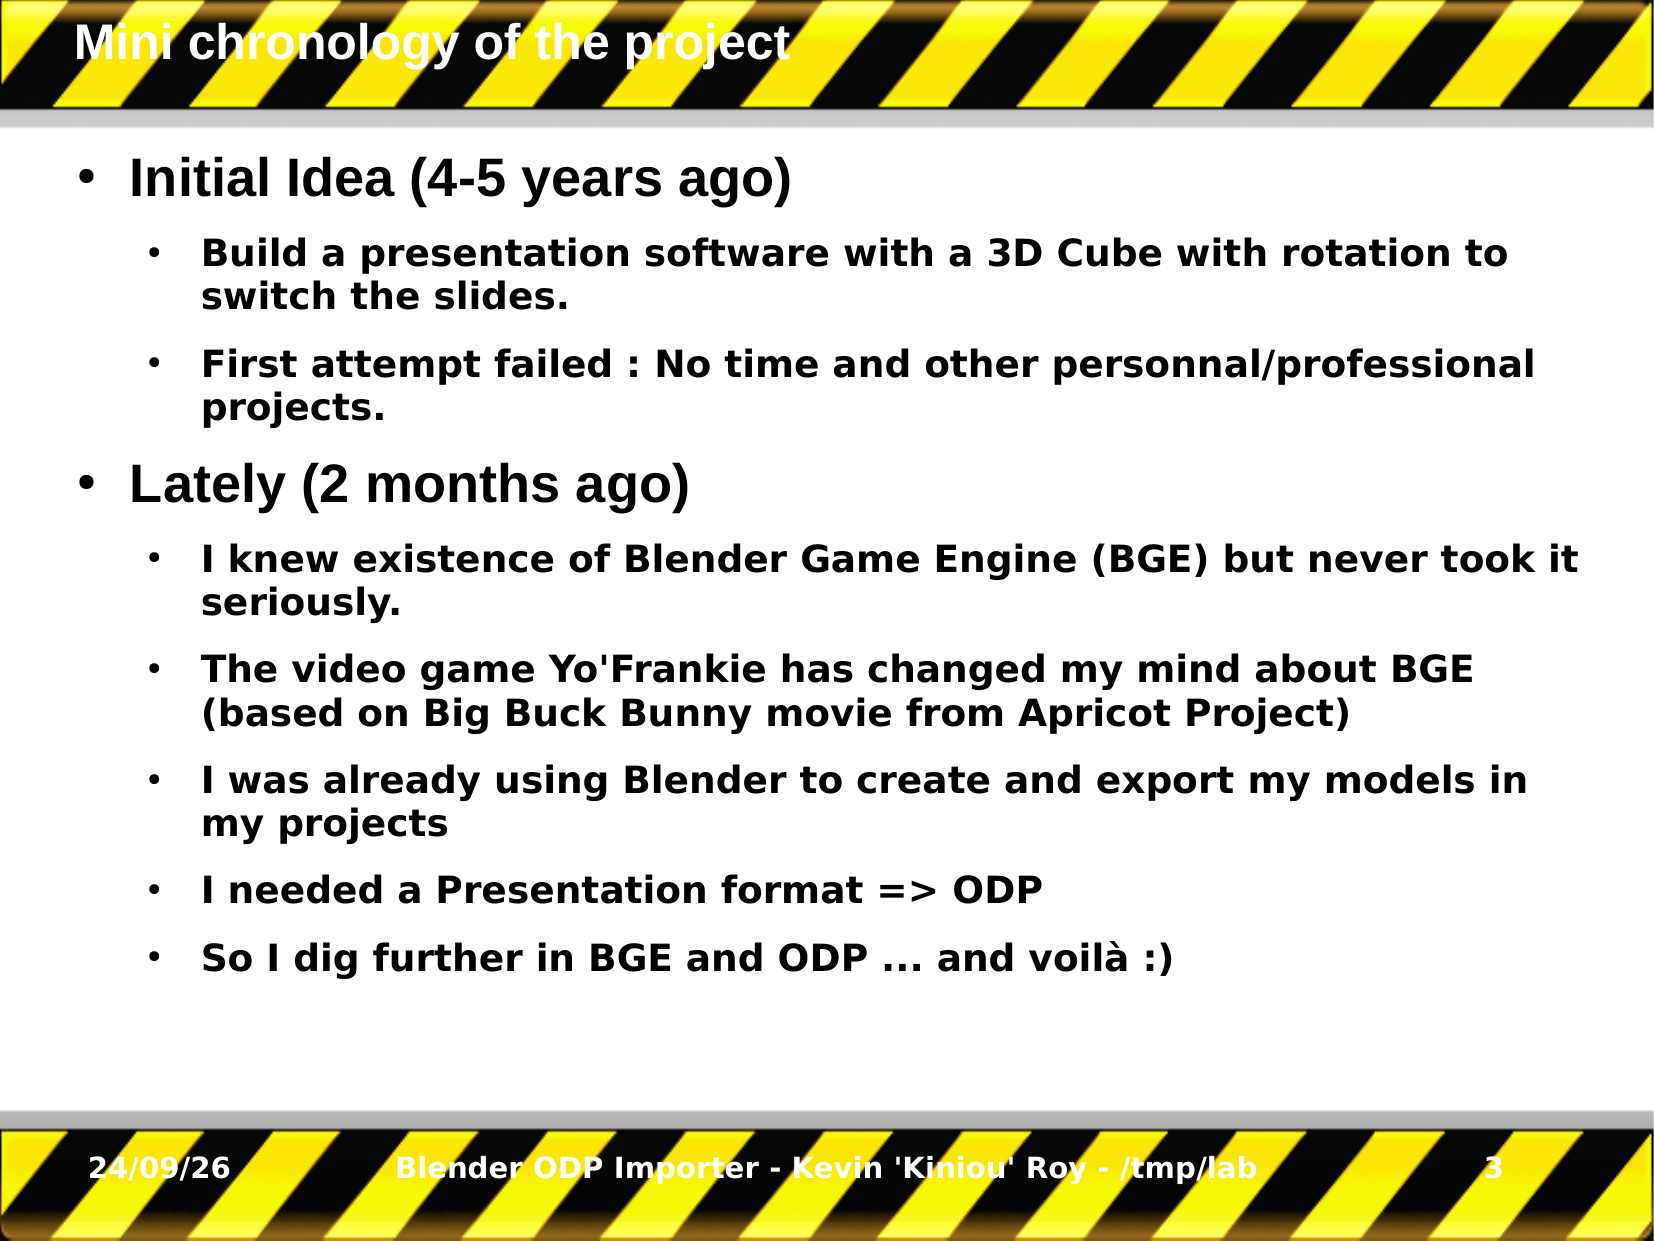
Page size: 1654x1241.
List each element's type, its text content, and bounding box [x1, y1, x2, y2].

picture [0, 0, 1654, 1241]
list Initial Idea (4-5 years ago) Build a presentation software with a 3D Cube with rotation to switch the slides. First attempt failed : No time and other personnal/professional projects. Lately (2 months ago) I knew existence of Blender Game Engine (BGE) but never took it seriously. The video game Yo'Frankie has changed my mind about BGE (based on Big Buck Bunny movie from Apricot Project) I was already using Blender to create and export my models in my projects I needed a Presentation format => ODP So I dig further in BGE and ODP ... and voilà :) [59, 147, 1595, 1121]
title Mini chronology of the project [73, 14, 1580, 109]
